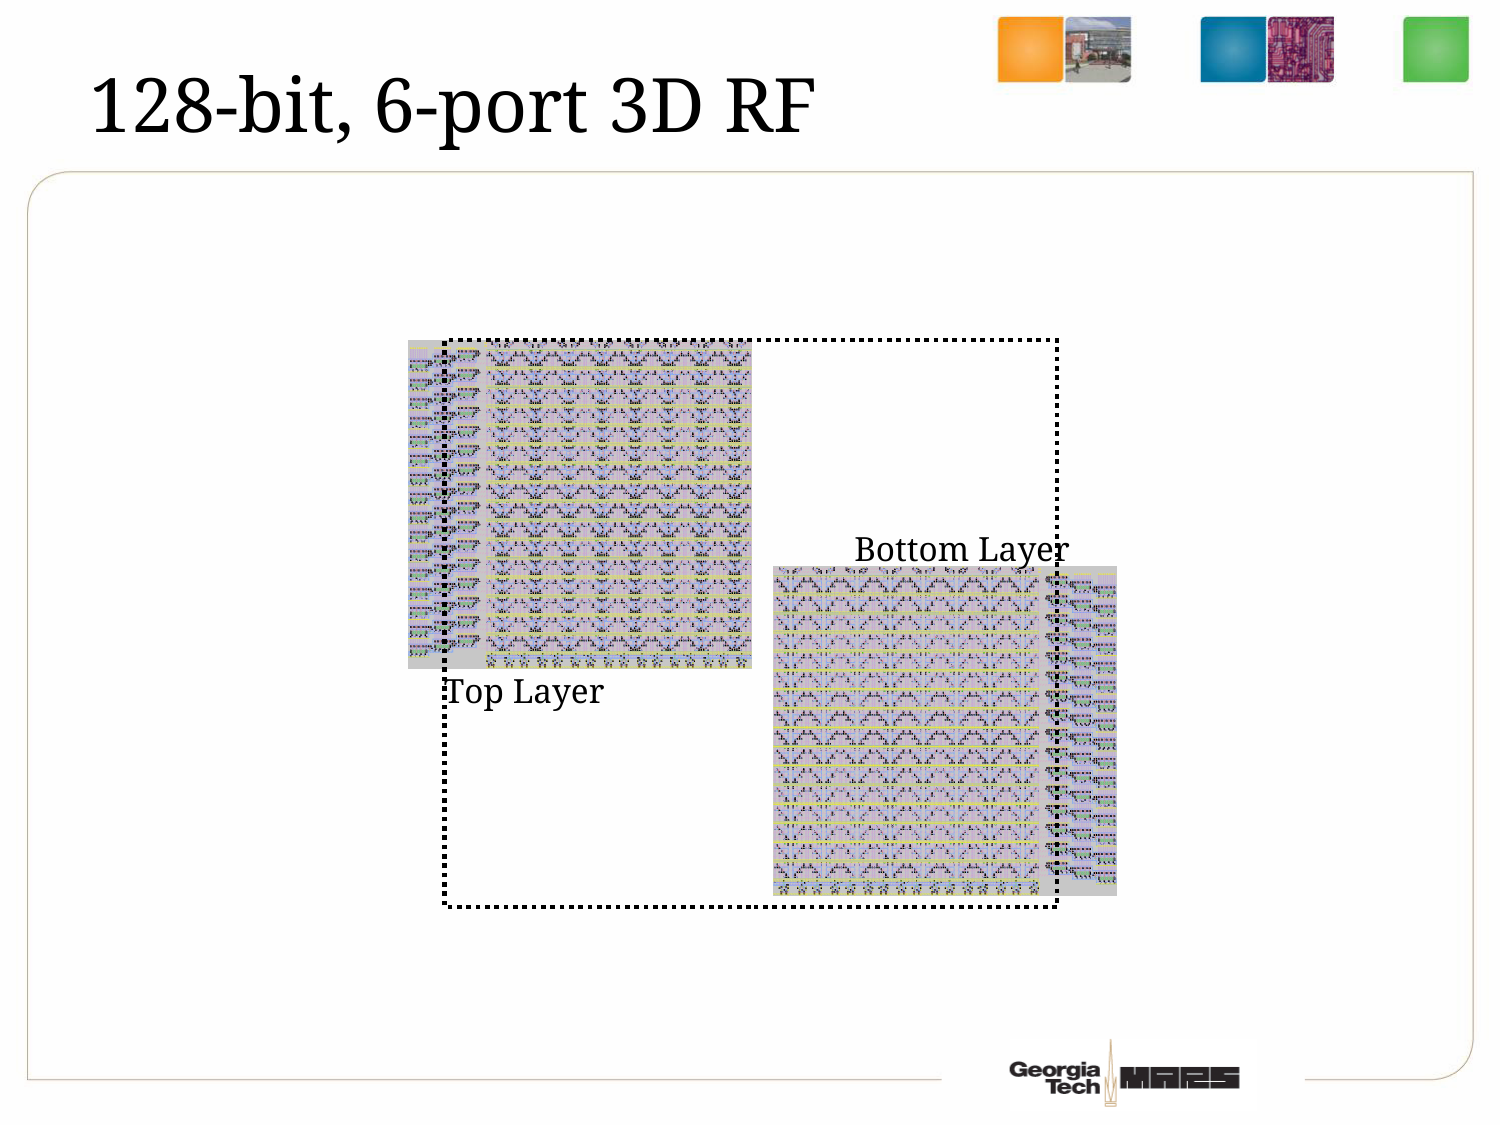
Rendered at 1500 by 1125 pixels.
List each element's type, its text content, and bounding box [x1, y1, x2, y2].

text_box Bottom Layer [839, 520, 1086, 577]
text_box Top Layer [429, 663, 620, 719]
picture [0, 0, 1500, 1125]
title 128-bit, 6-port 3D RF [75, 0, 1013, 163]
